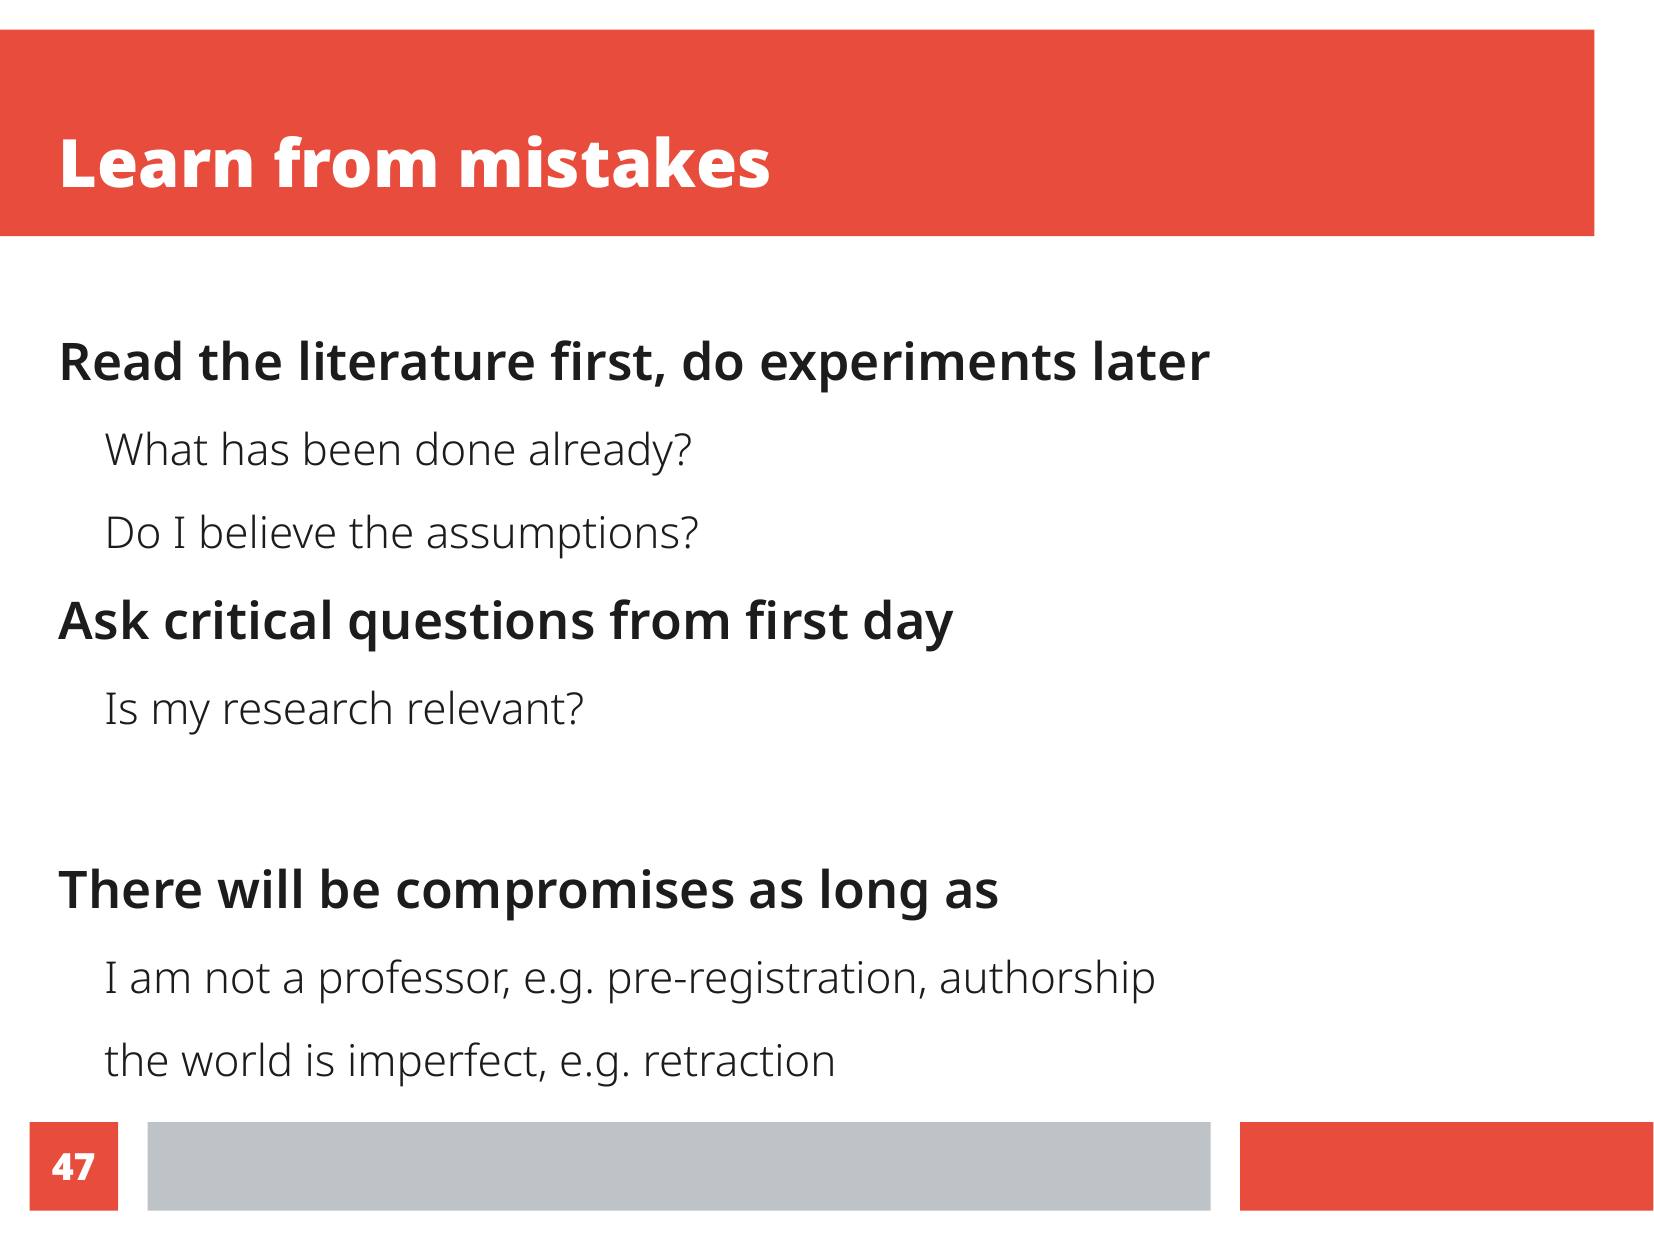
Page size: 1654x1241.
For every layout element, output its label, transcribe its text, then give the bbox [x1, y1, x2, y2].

title Learn from mistakes [59, 59, 1595, 207]
list Read the literature first, do experiments later What has been done already? Do I believe the assumptions? Ask critical questions from first day Is my research relevant? There will be compromises as long as I am not a professor, e.g. pre-registration, authorship the world is imperfect, e.g. retraction [59, 324, 1565, 1093]
